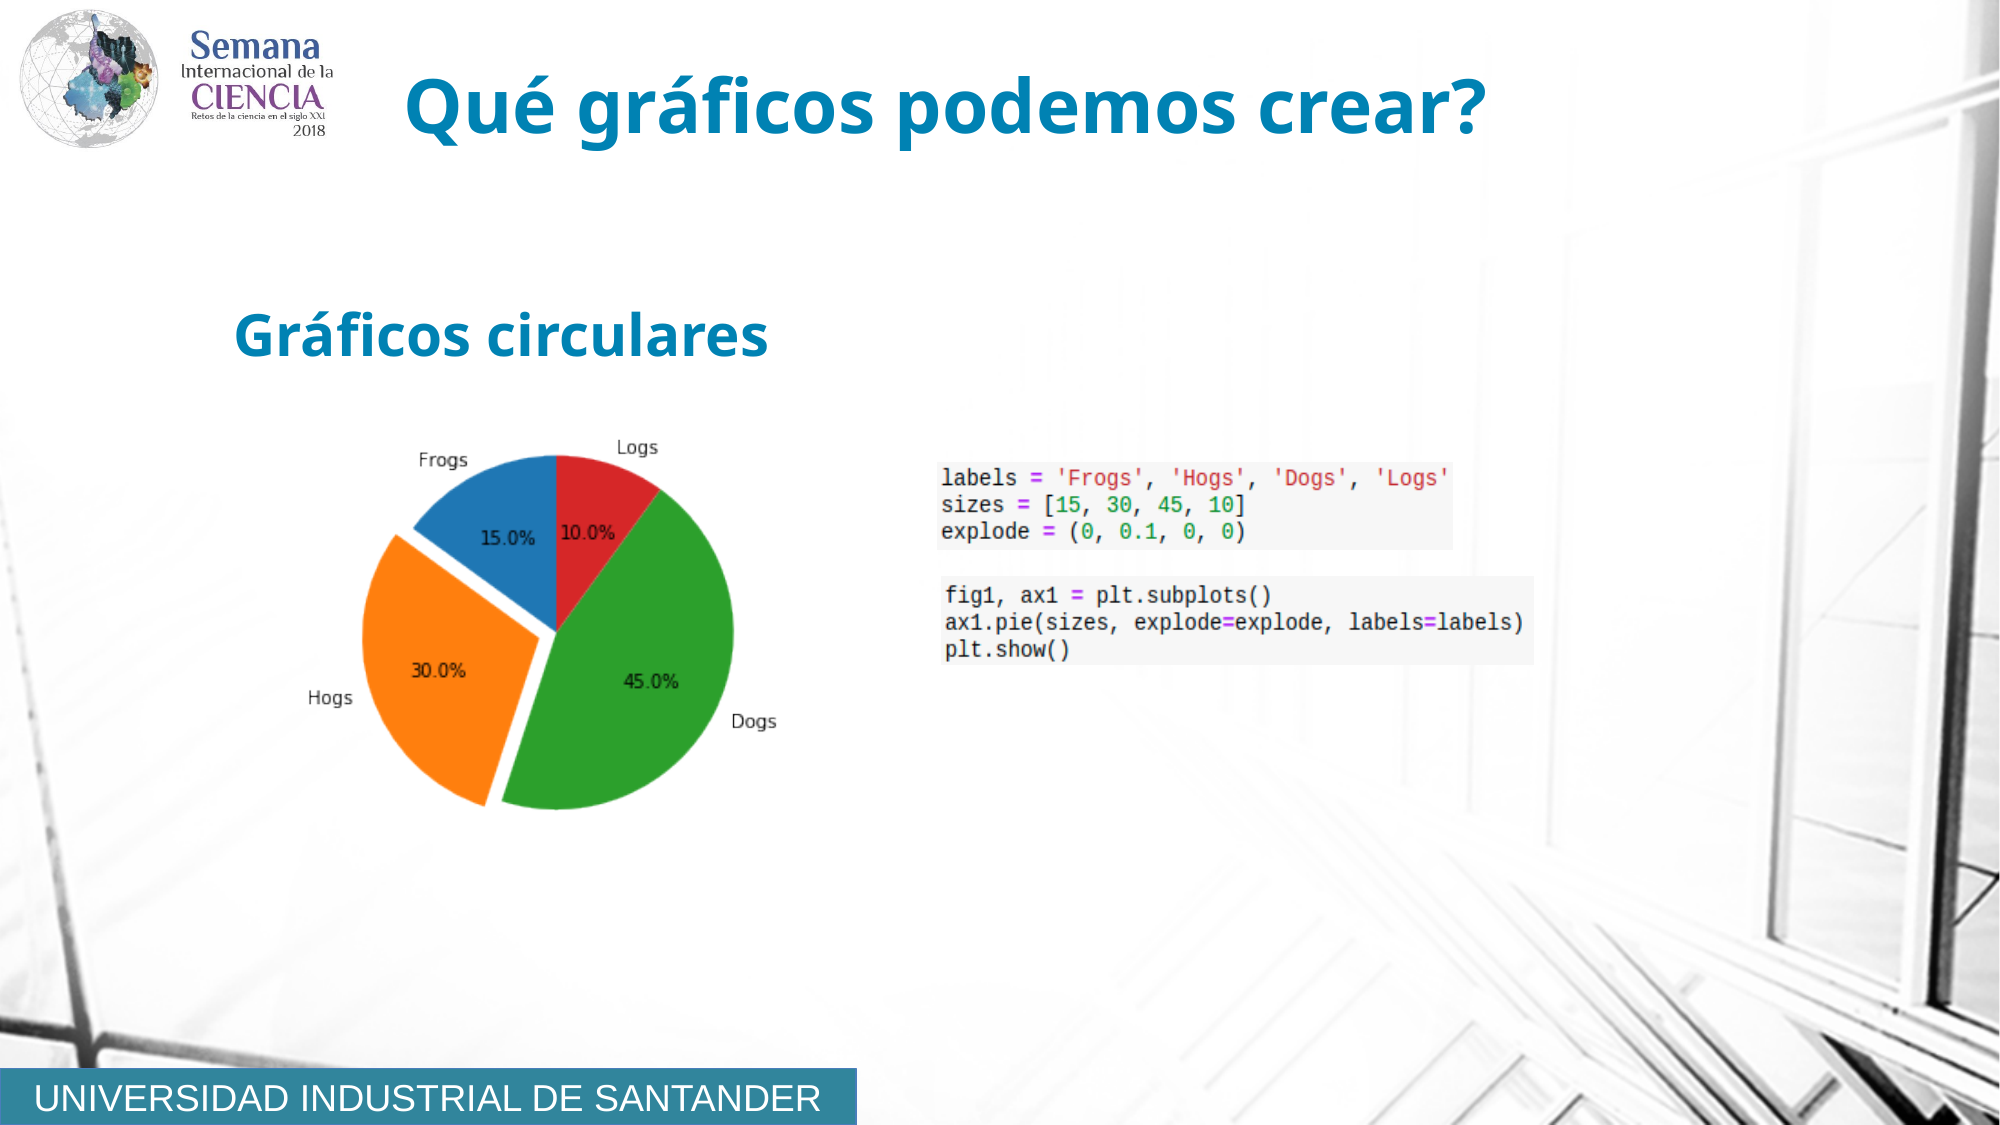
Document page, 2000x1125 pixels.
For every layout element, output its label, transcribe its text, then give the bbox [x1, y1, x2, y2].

picture [0, 0, 2000, 1125]
text_box Qué gráficos podemos crear? [388, 124, 1814, 299]
text_box Gráficos circulares [218, 286, 1483, 390]
text_box UNIVERSIDAD INDUSTRIAL DE SANTANDER [0, 1068, 857, 1125]
